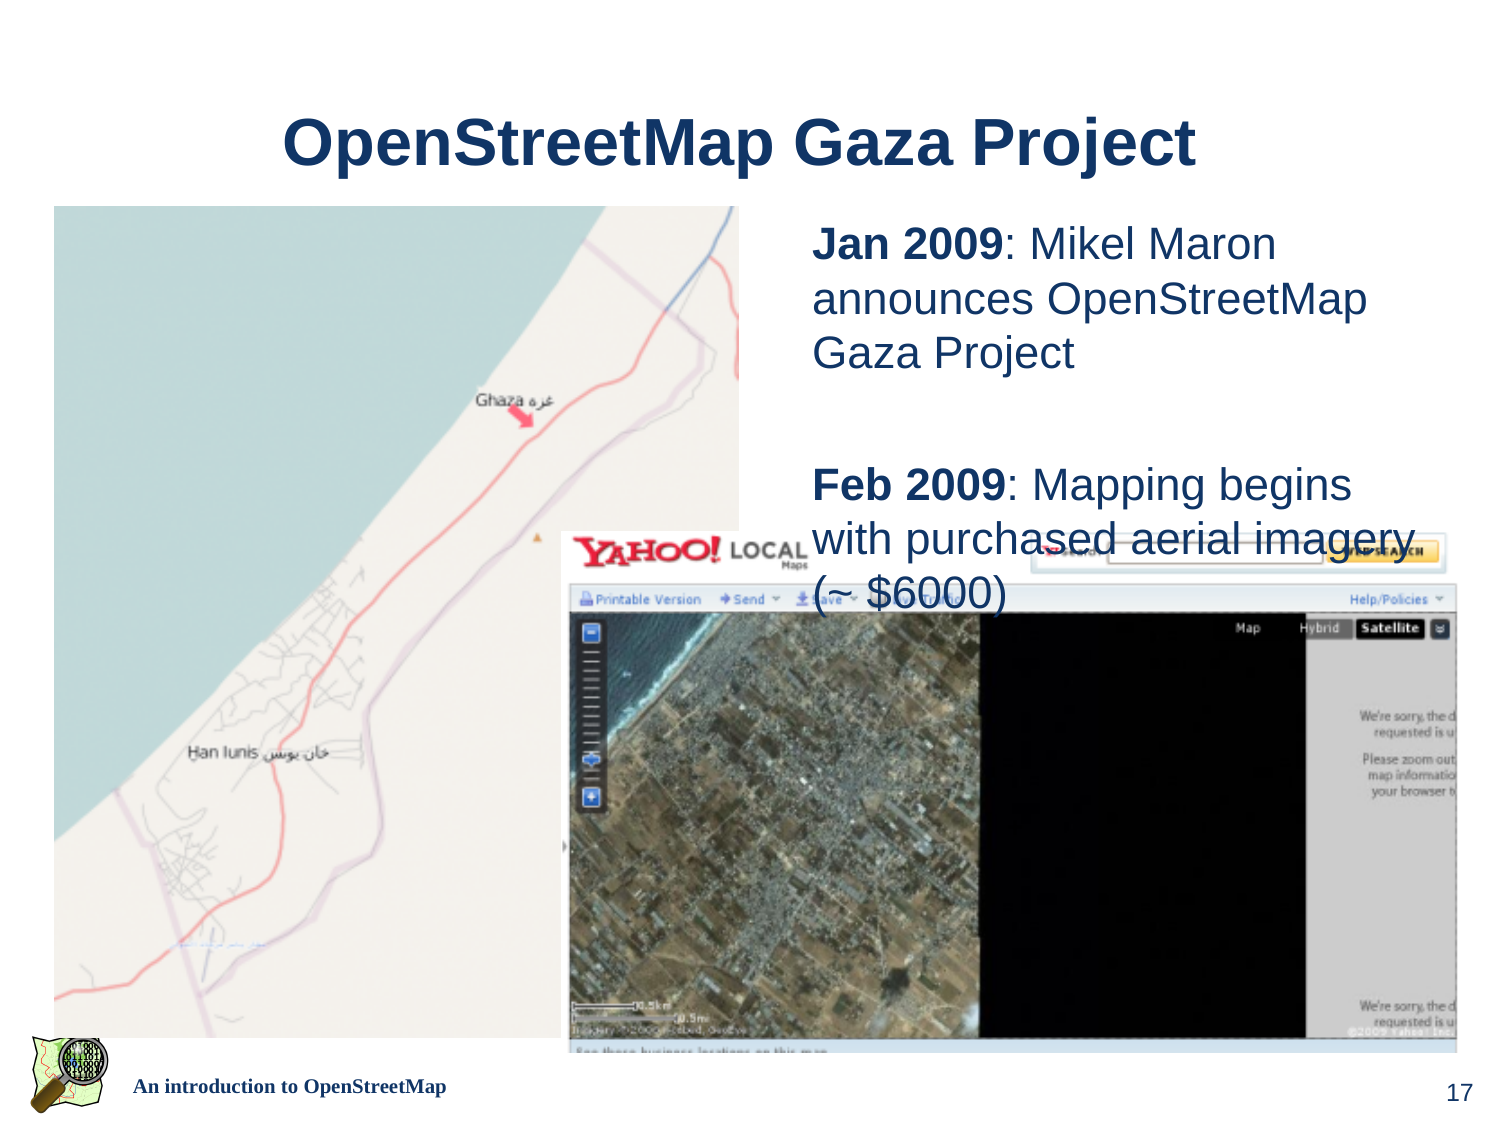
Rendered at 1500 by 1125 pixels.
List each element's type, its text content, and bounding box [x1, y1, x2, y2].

title OpenStreetMap Gaza Project [74, 37, 1425, 240]
list Jan 2009: Mikel Maron announces OpenStreetMap Gaza Project Feb 2009: Mapping begins with purchased aerial imagery (~ $6000) [797, 206, 1454, 680]
picture [29, 206, 1461, 1114]
